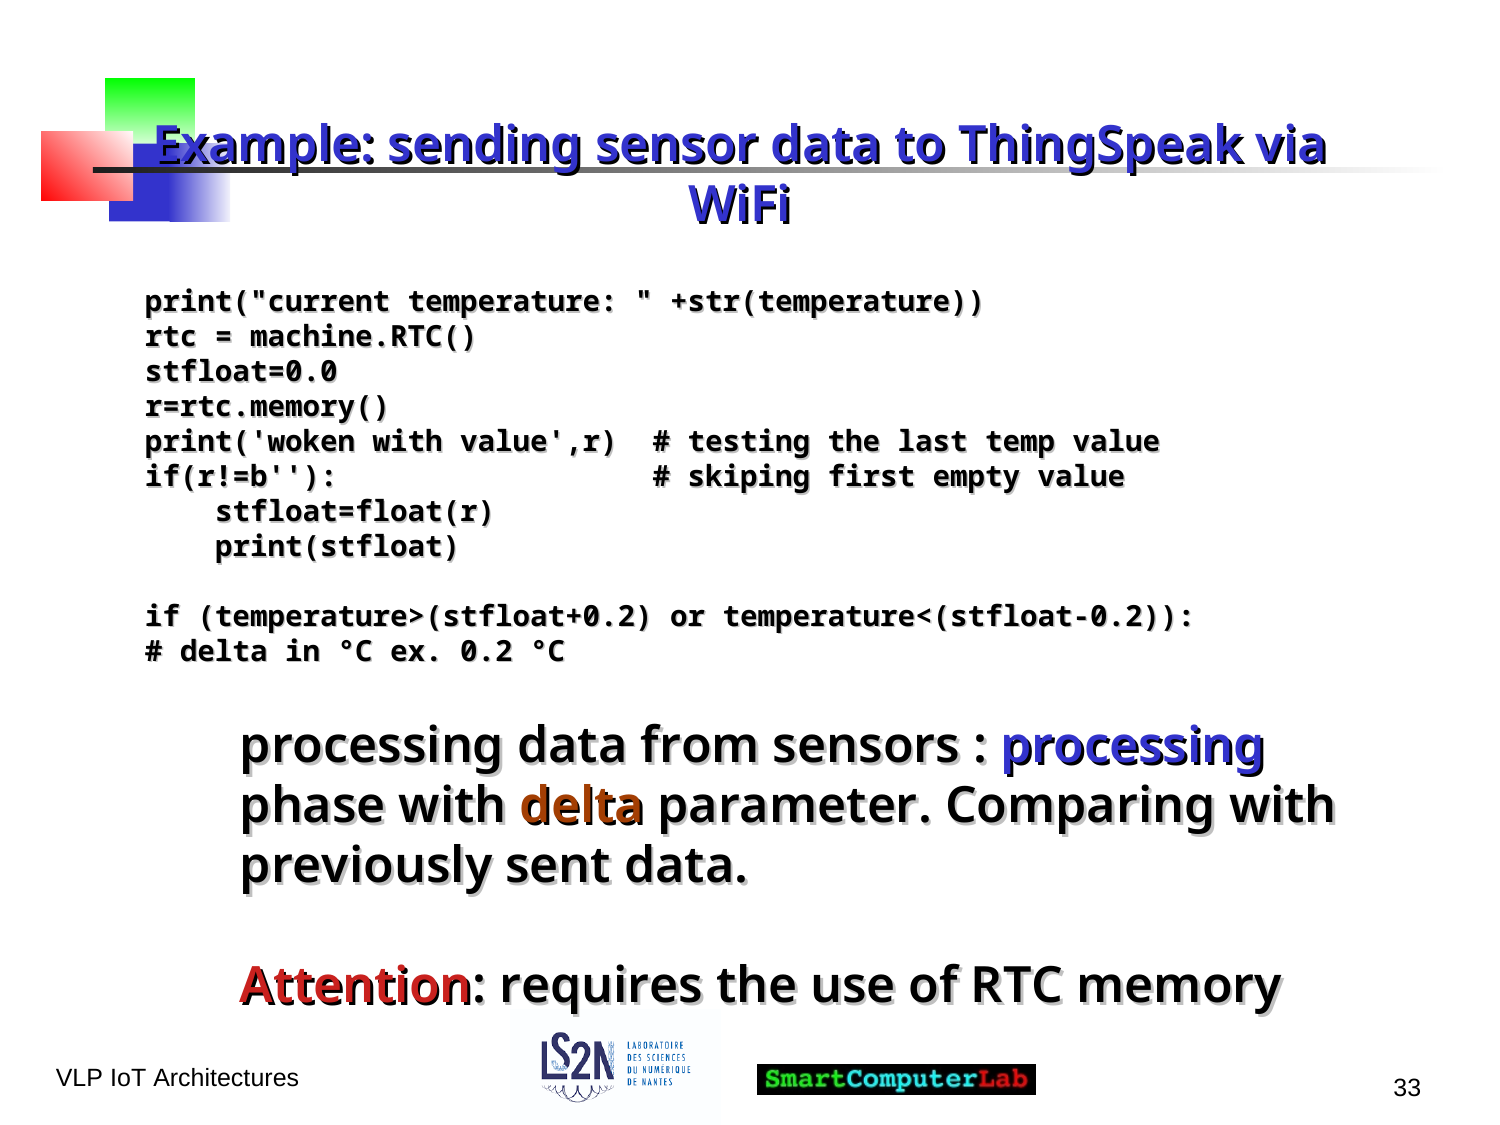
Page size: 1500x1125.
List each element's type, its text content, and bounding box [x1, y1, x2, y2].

title Example: sending sensor data to ThingSpeak via WiFi [122, 103, 1357, 240]
text_box processing data from sensors : processing phase with delta parameter. Comparing with previously sent data. Attention: requires the use of RTC memory [225, 705, 1426, 1021]
picture [757, 1064, 1036, 1095]
text_box print("current temperature: " +str(temperature)) rtc = machine.RTC() stfloat=0.0 r=rtc.memory() print('woken with value',r) # testing the last temp value if(r!=b''): # skiping first empty value stfloat=float(r) print(stfloat) if (temperature>(stfloat+0.2) or temperature<(stfloat-0.2)): # delta in °C ex. 0.2 °C [130, 245, 1411, 705]
picture [510, 1021, 721, 1125]
